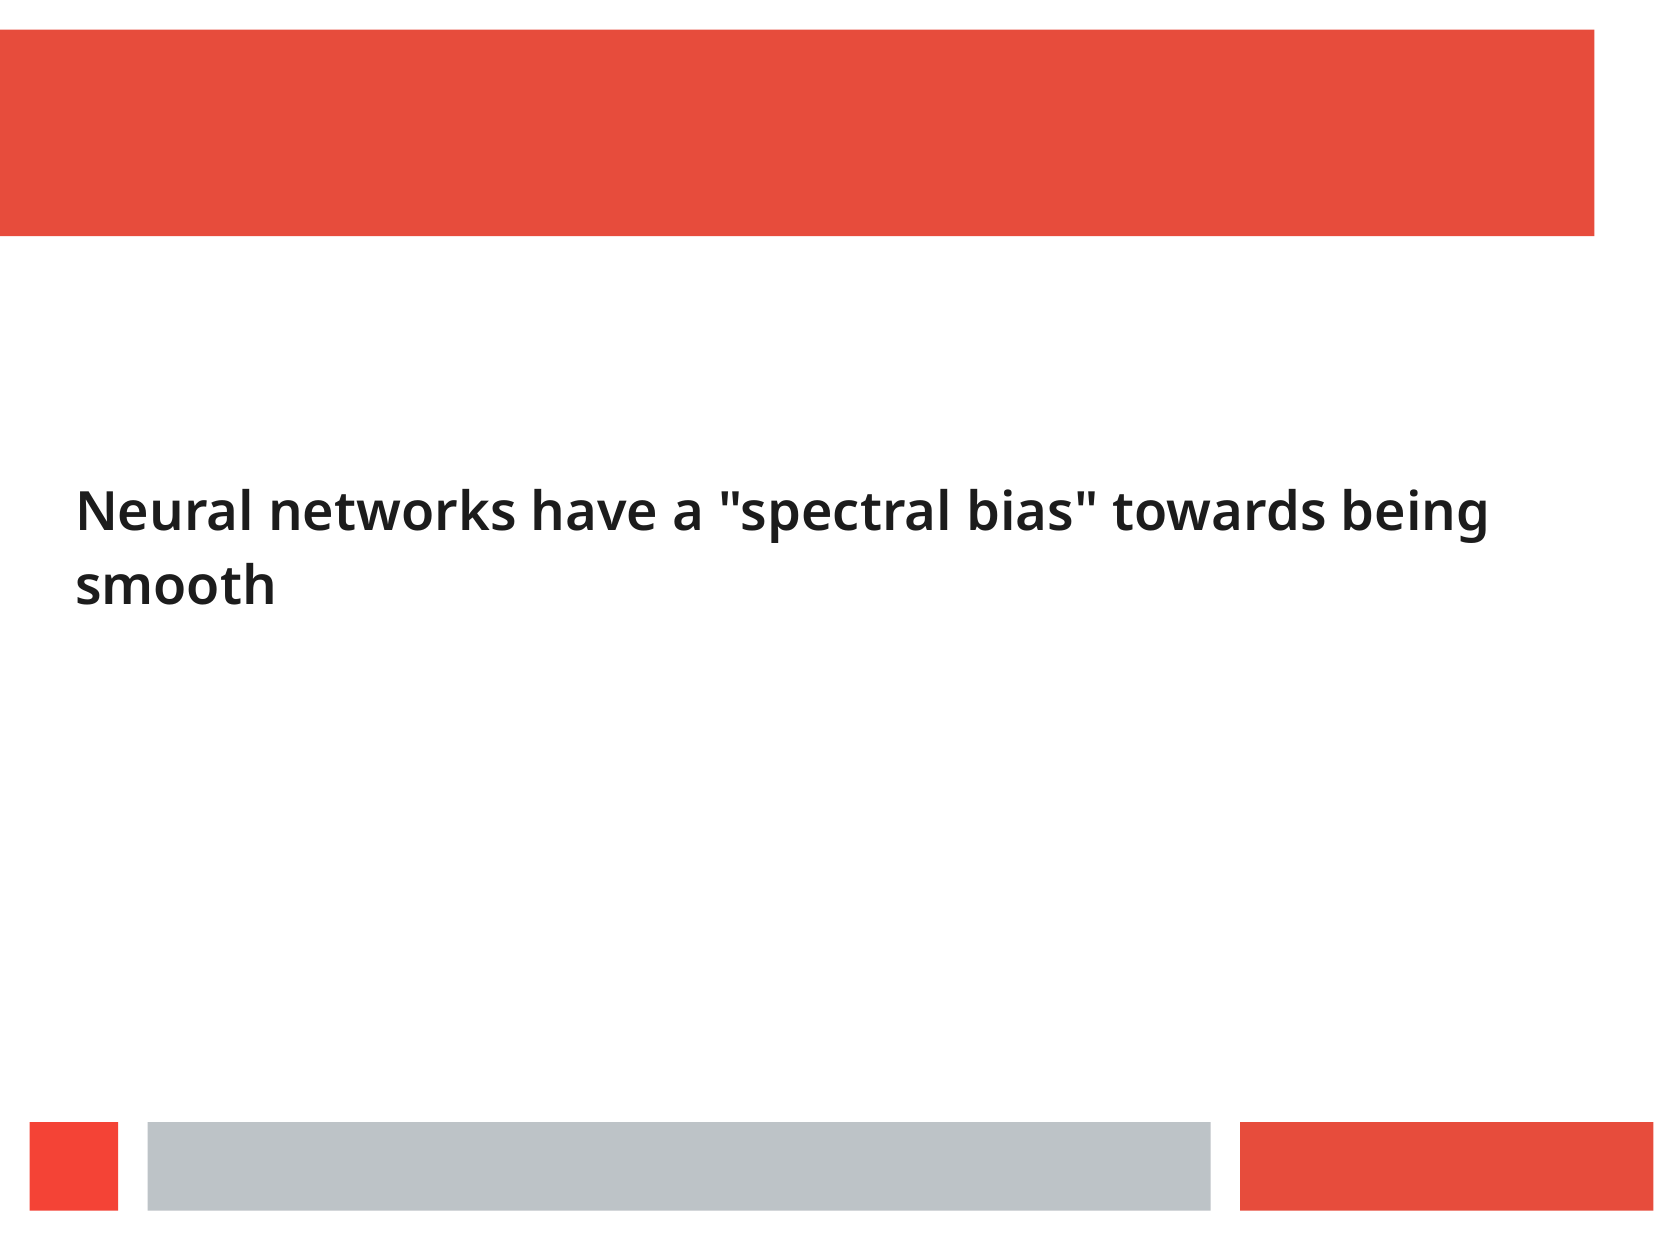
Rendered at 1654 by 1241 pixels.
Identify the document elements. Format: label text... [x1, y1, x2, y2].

list Neural networks have a "spectral bias" towards being smooth [75, 472, 1581, 1241]
